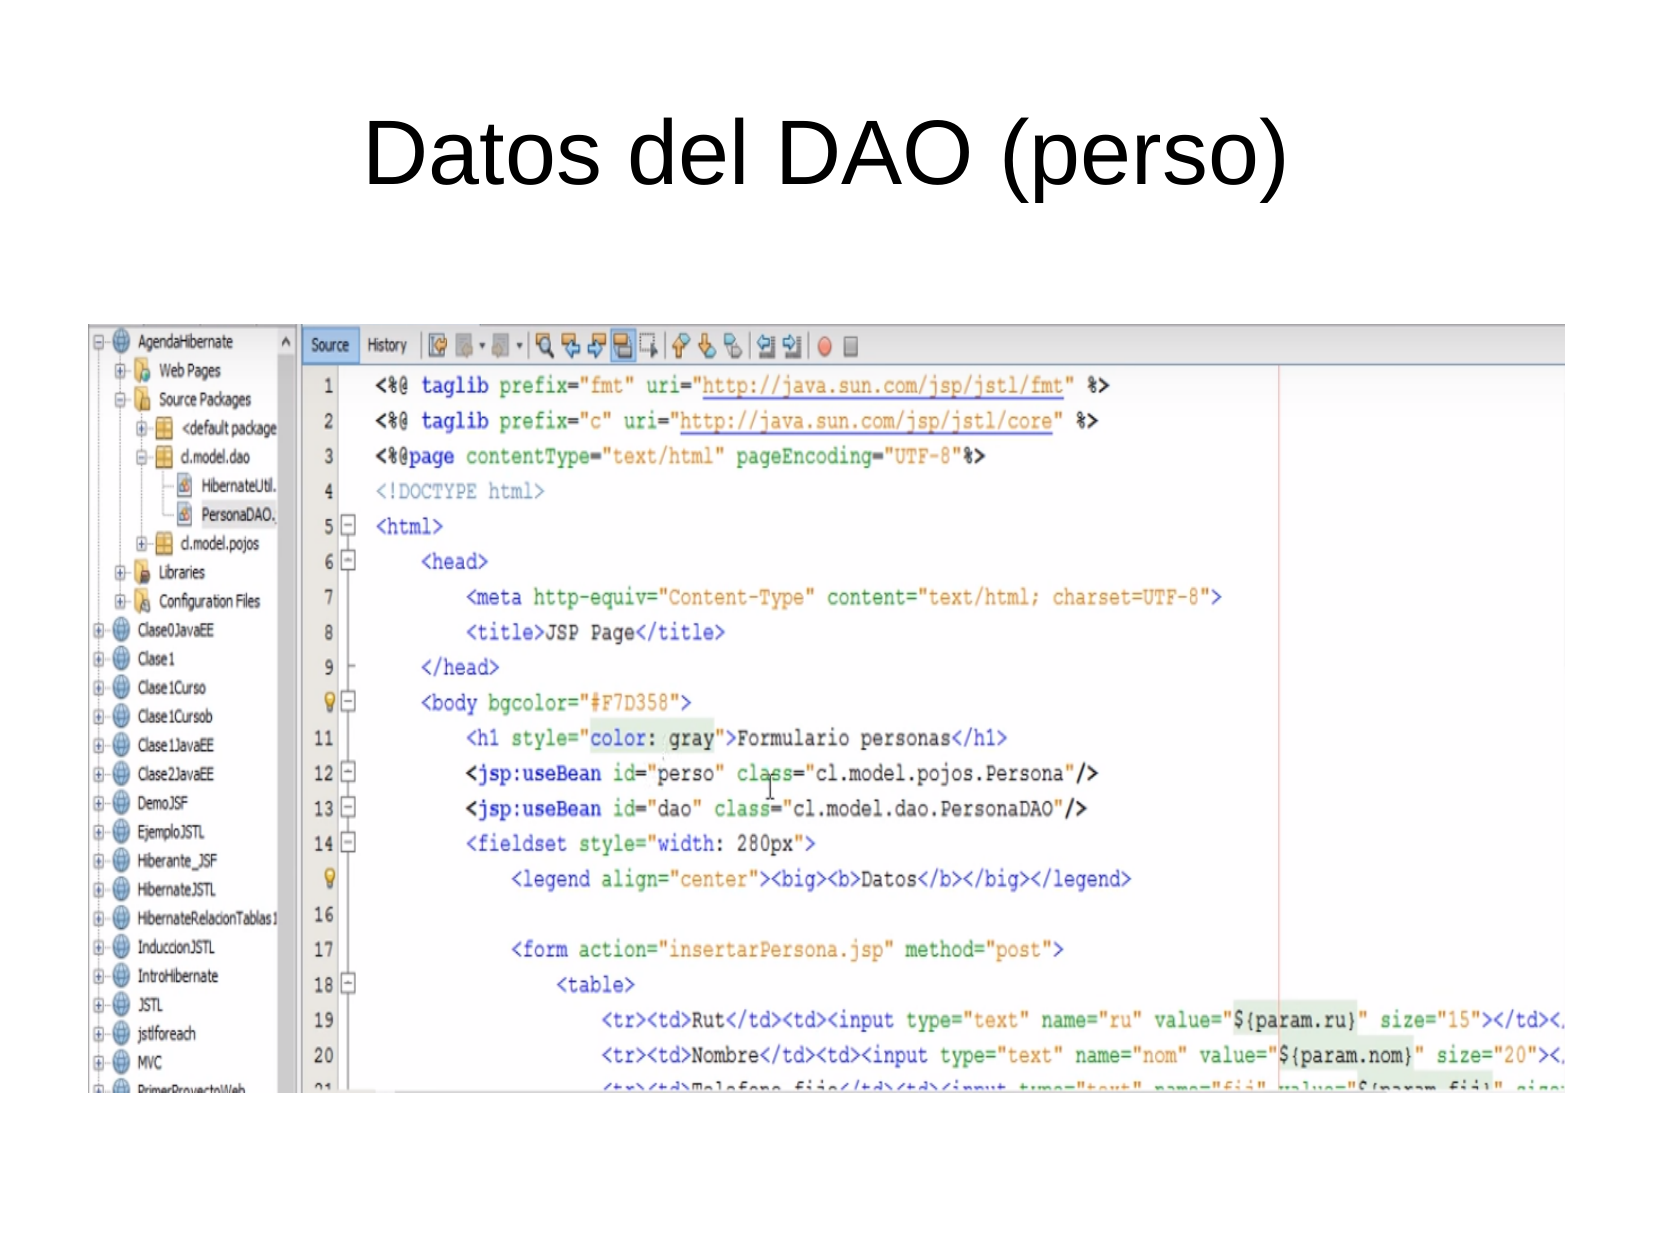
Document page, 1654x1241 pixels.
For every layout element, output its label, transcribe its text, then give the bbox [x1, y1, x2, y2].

picture [88, 324, 1565, 1093]
title Datos del DAO (perso) [82, 49, 1571, 257]
